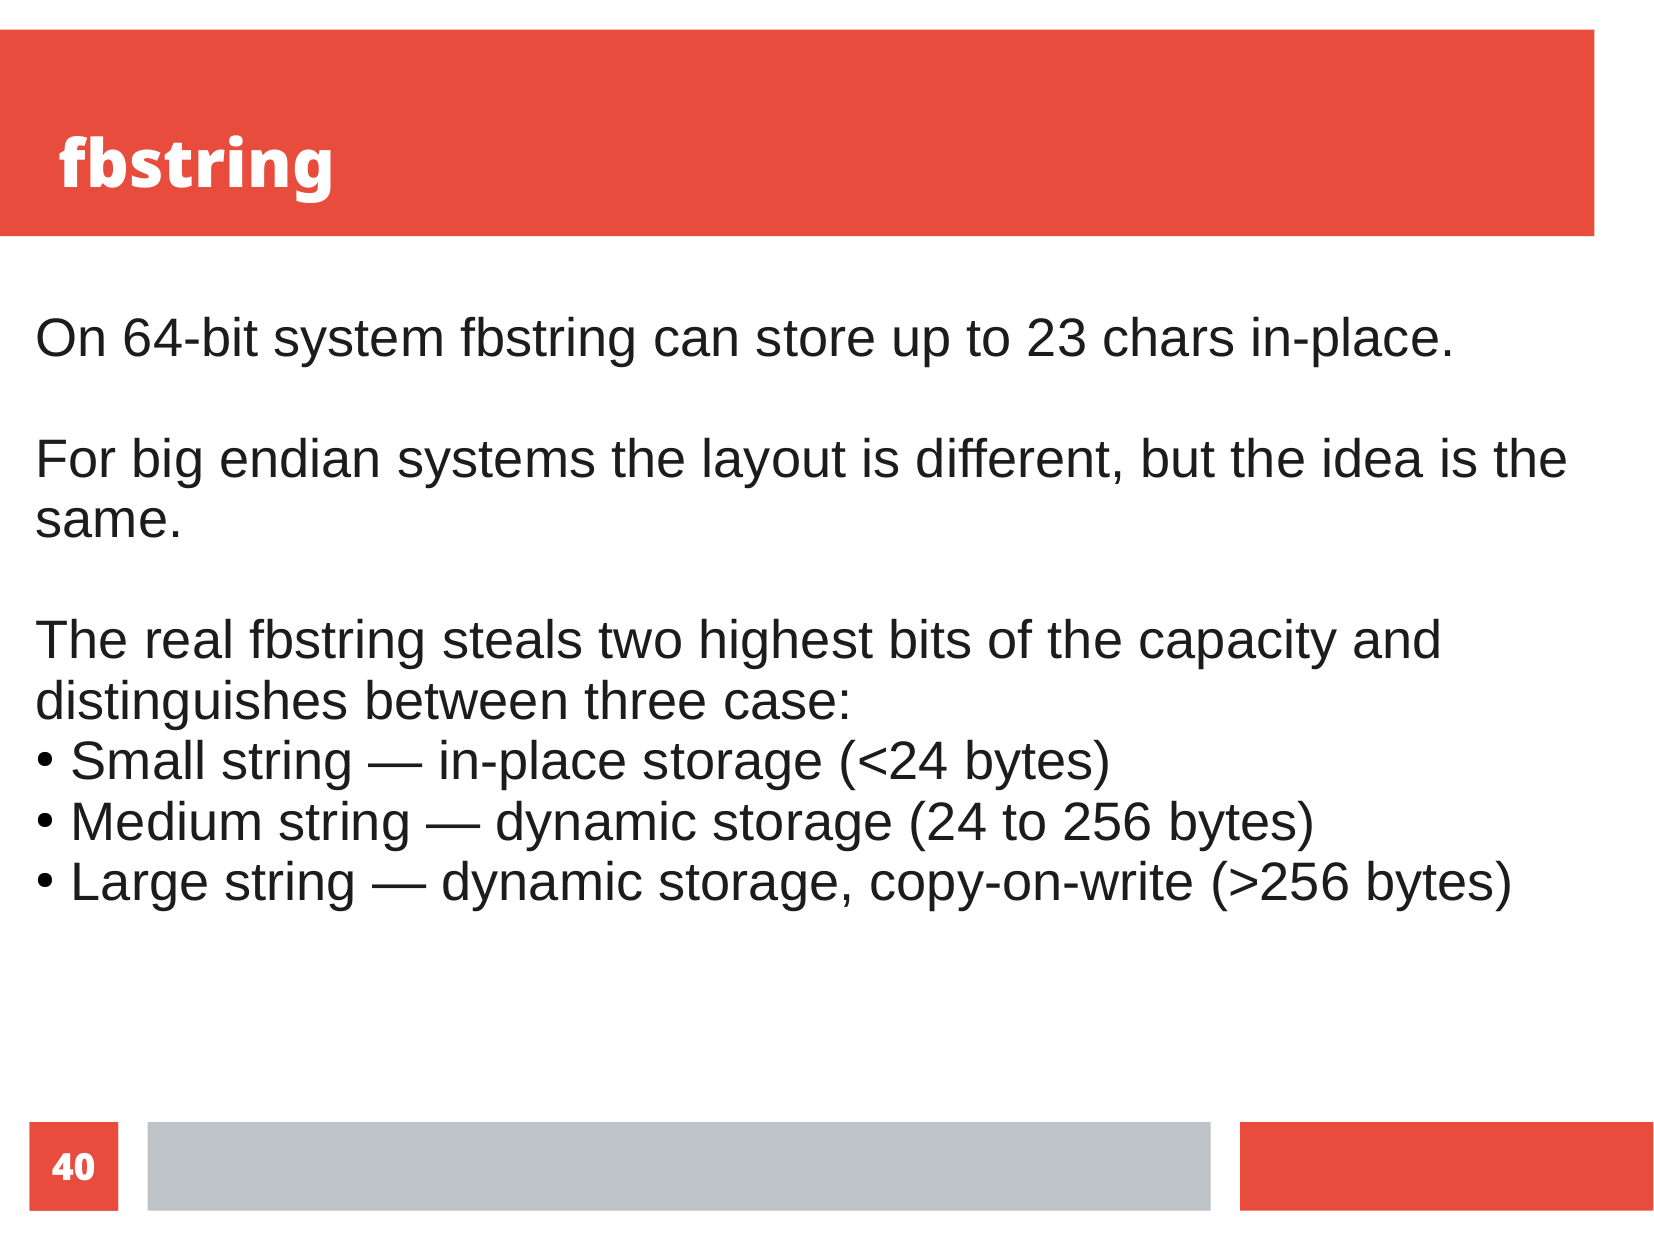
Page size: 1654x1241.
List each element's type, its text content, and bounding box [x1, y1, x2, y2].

title fbstring [59, 59, 1595, 207]
text_box On 64-bit system fbstring can store up to 23 chars in-place. For big endian systems the layout is different, but the idea is the same. The real fbstring steals two highest bits of the capacity and distinguishes between three case: Small string — in-place storage (<24 bytes) Medium string — dynamic storage (24 to 256 bytes) Large string — dynamic storage, copy-on-write (>256 bytes) [35, 307, 1595, 454]
